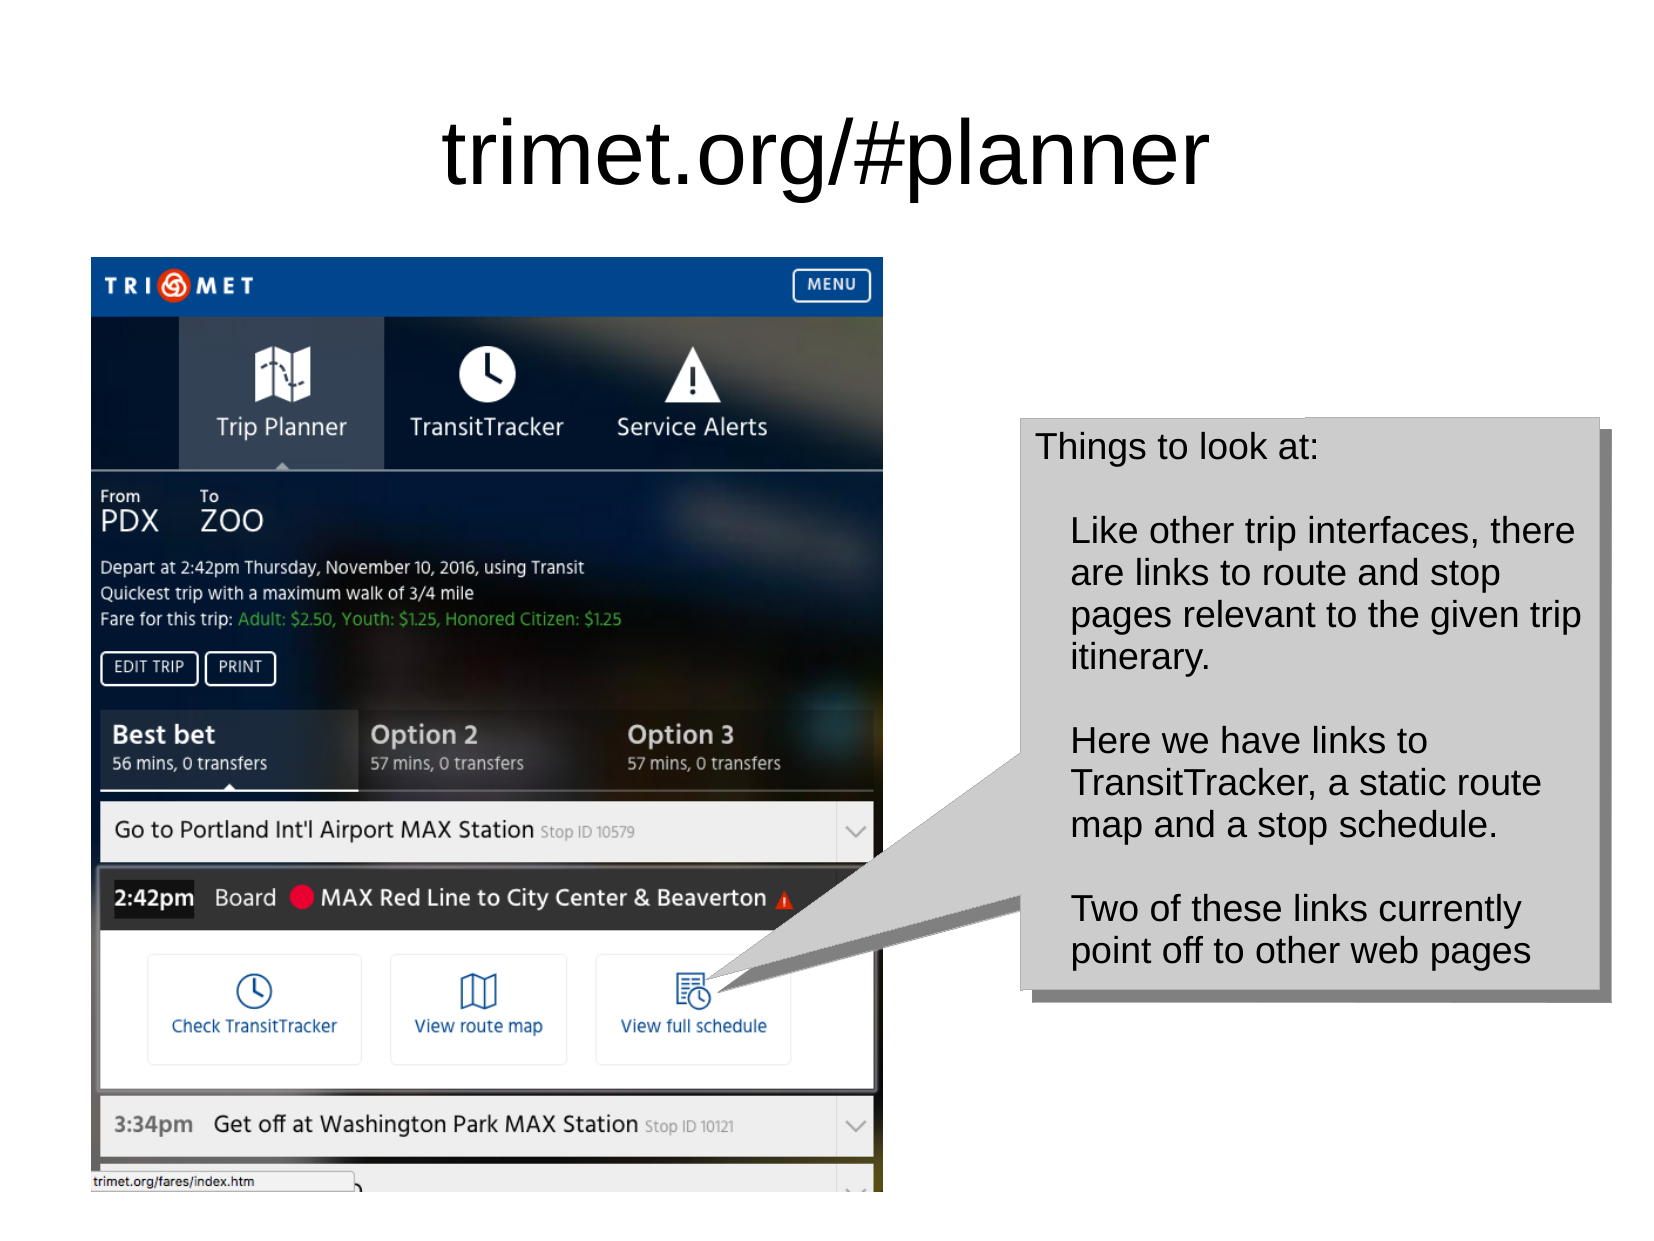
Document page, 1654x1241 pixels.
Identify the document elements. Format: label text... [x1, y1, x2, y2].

picture [91, 257, 883, 1192]
title trimet.org/#planner [82, 49, 1571, 257]
text_box Things to look at: Like other trip interfaces, there are links to route and stop pages relevant to the given trip itinerary. Here we have links to TransitTracker, a static route map and a stop schedule. Two of these links currently point off to other web pages [705, 417, 1600, 991]
